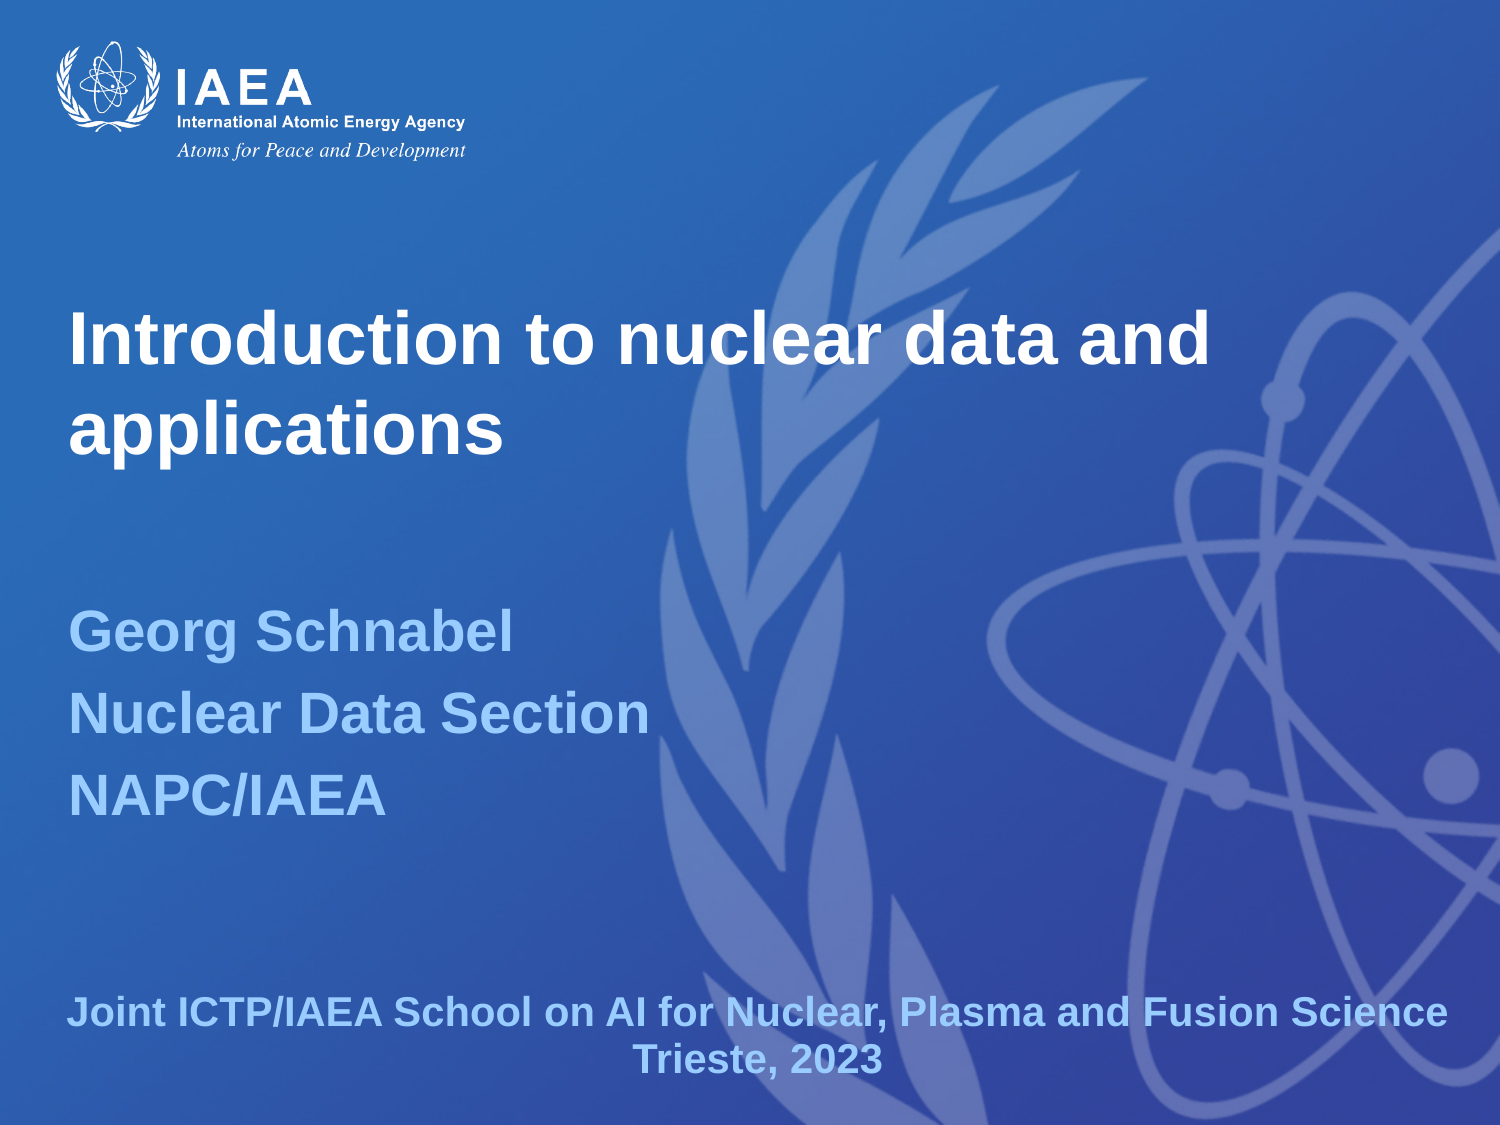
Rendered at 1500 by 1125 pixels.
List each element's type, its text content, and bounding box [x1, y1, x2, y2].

subtitle Georg Schnabel Nuclear Data Section NAPC/IAEA [53, 586, 1459, 850]
text_box Joint ICTP/IAEA School on AI for Nuclear, Plasma and Fusion Science Trieste, 2023 [51, 981, 1465, 1090]
picture [0, 0, 1500, 1125]
title Introduction to nuclear data and applications [53, 290, 1459, 468]
